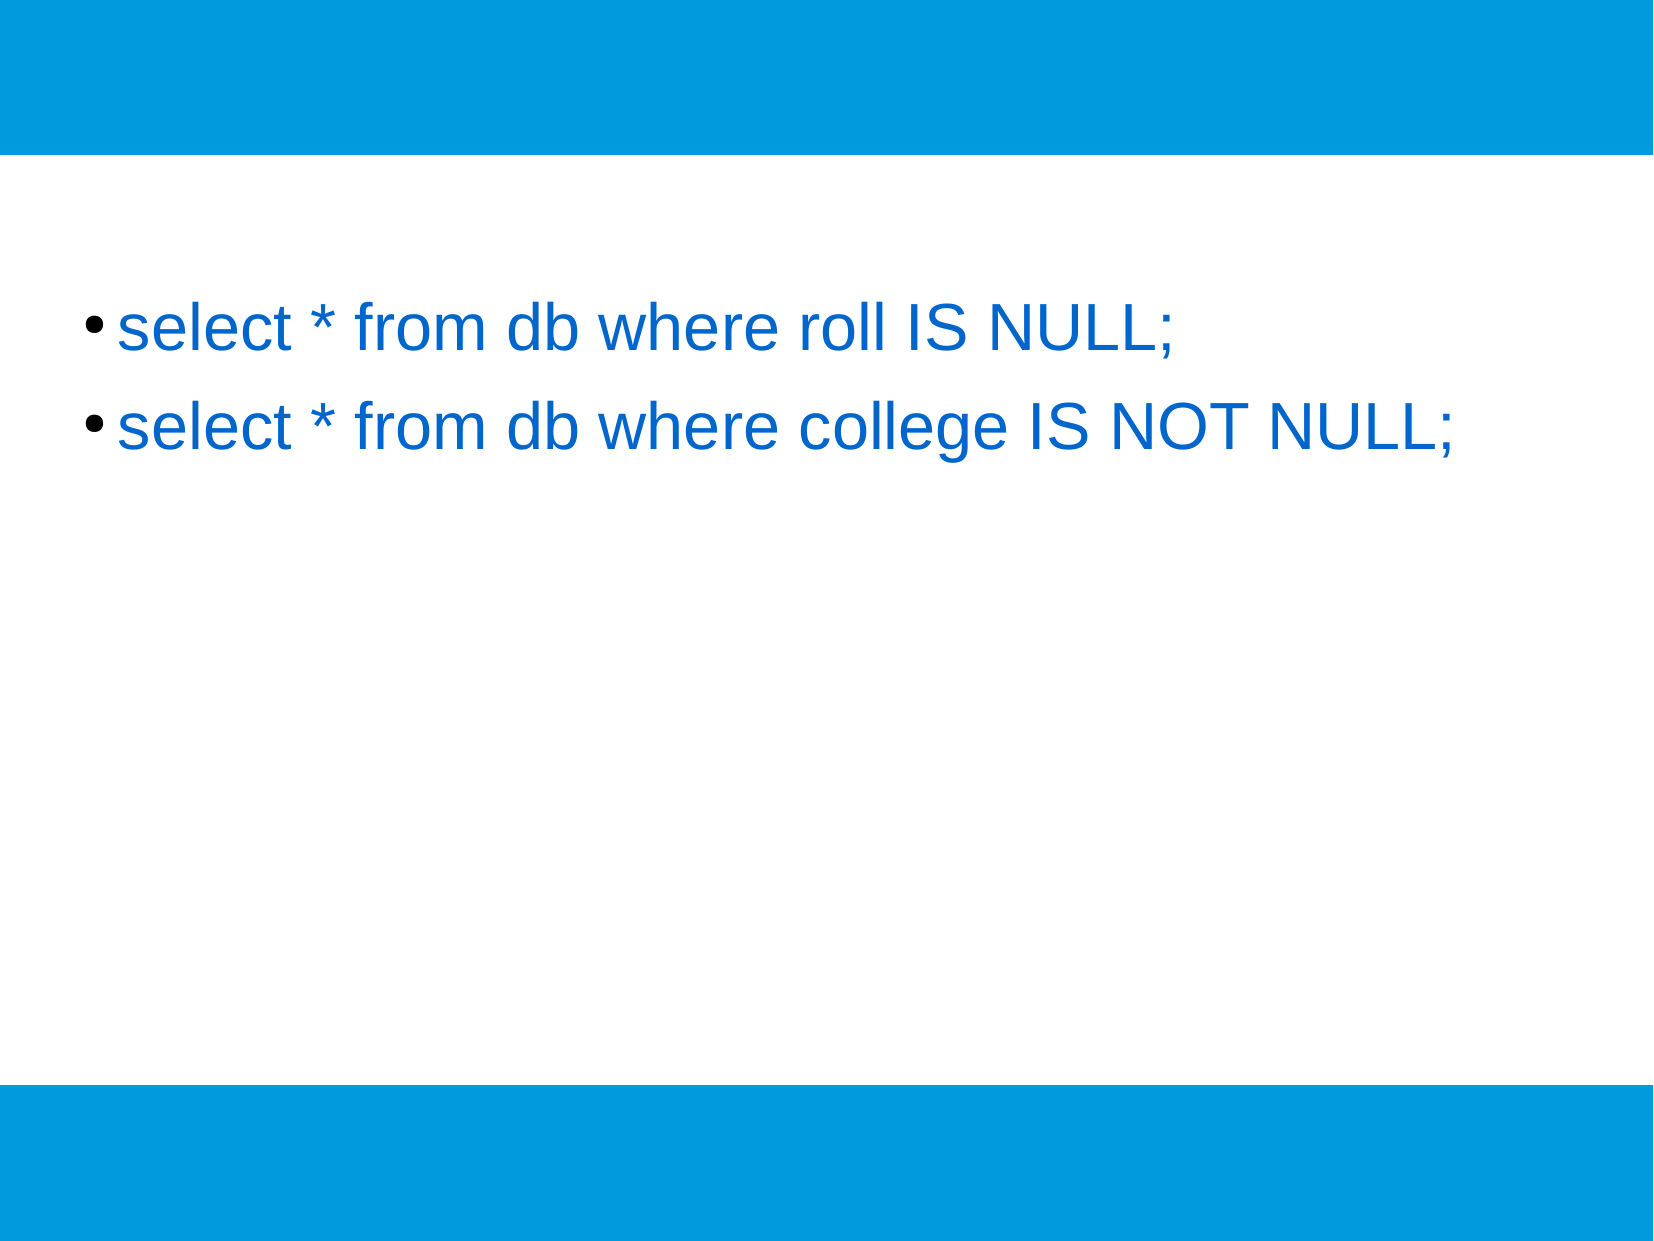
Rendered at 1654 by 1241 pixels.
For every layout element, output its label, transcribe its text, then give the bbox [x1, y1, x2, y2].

list select * from db where roll IS NULL; select * from db where college IS NOT NULL; [82, 290, 1571, 1010]
